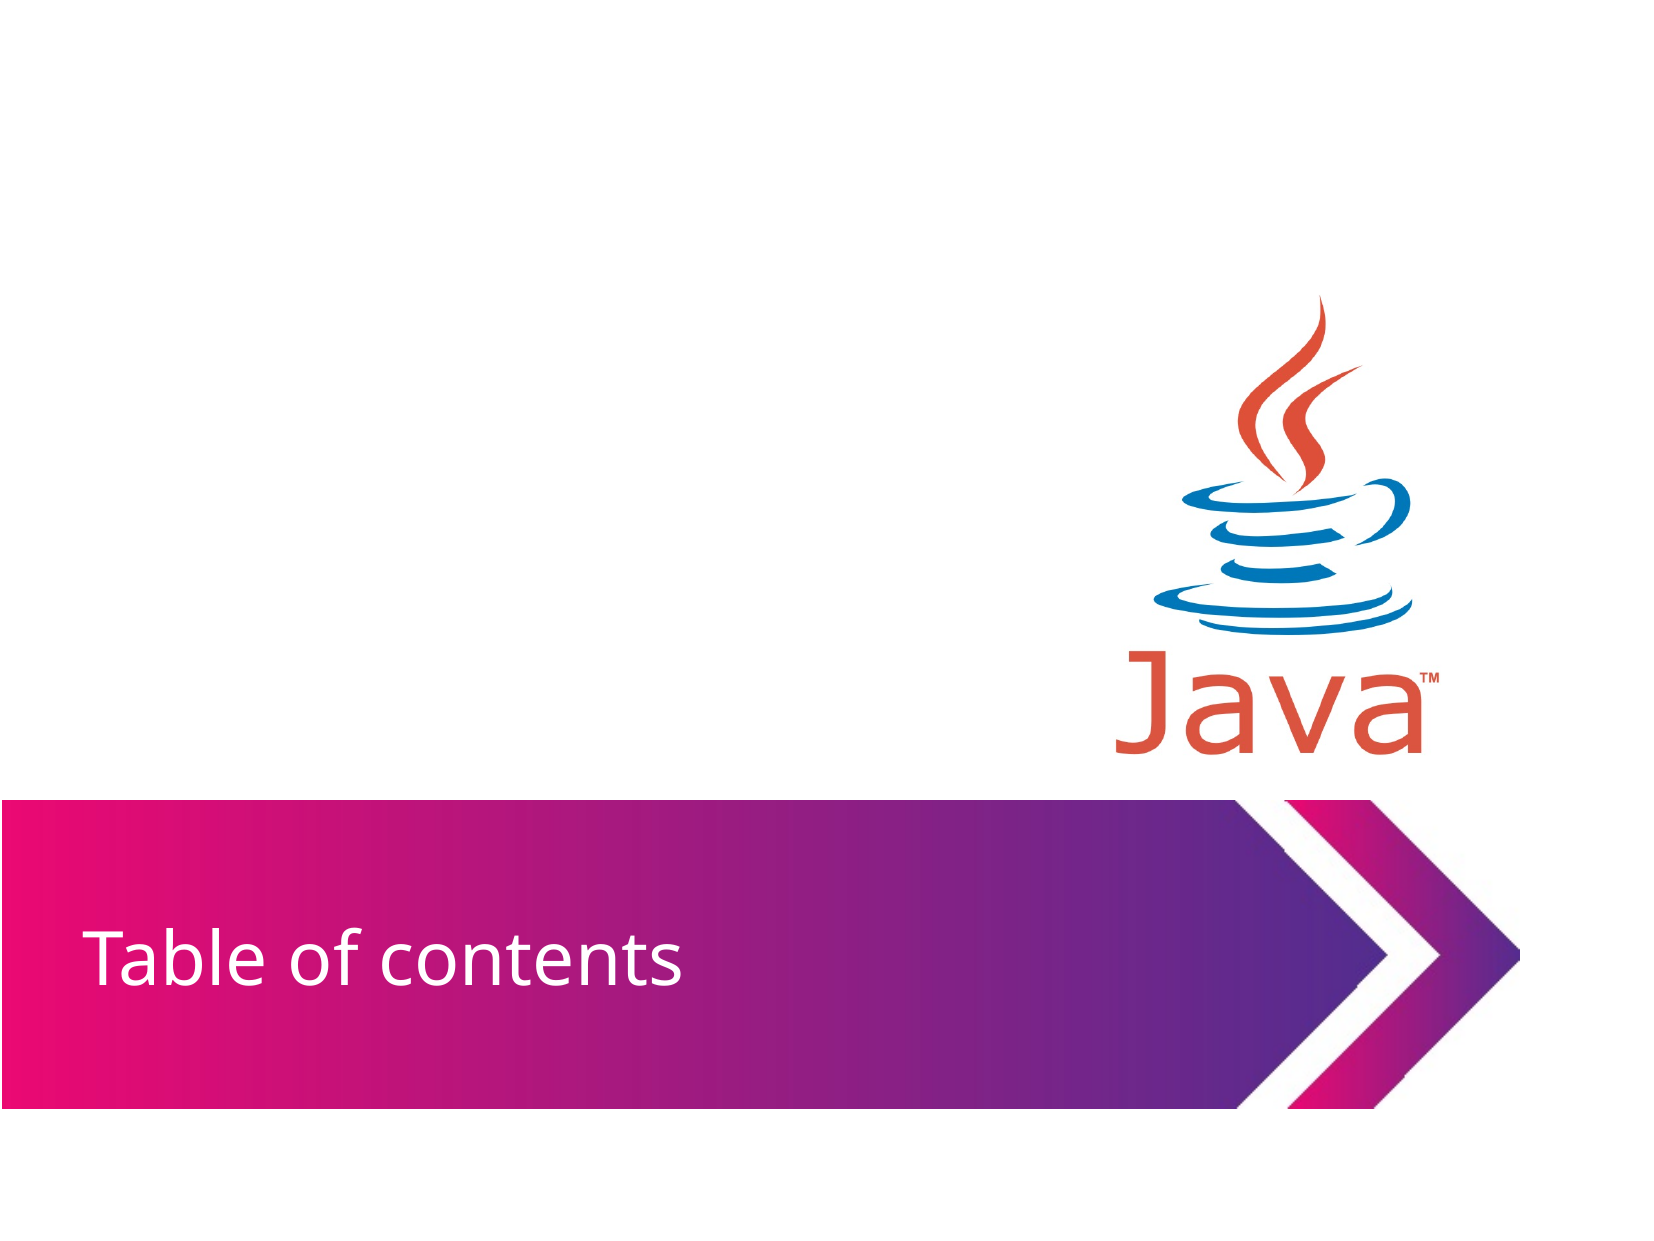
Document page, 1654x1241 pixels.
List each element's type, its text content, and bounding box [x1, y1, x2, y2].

title Table of contents [82, 852, 1396, 1060]
picture [2, 800, 1520, 1109]
picture [945, 284, 1606, 766]
